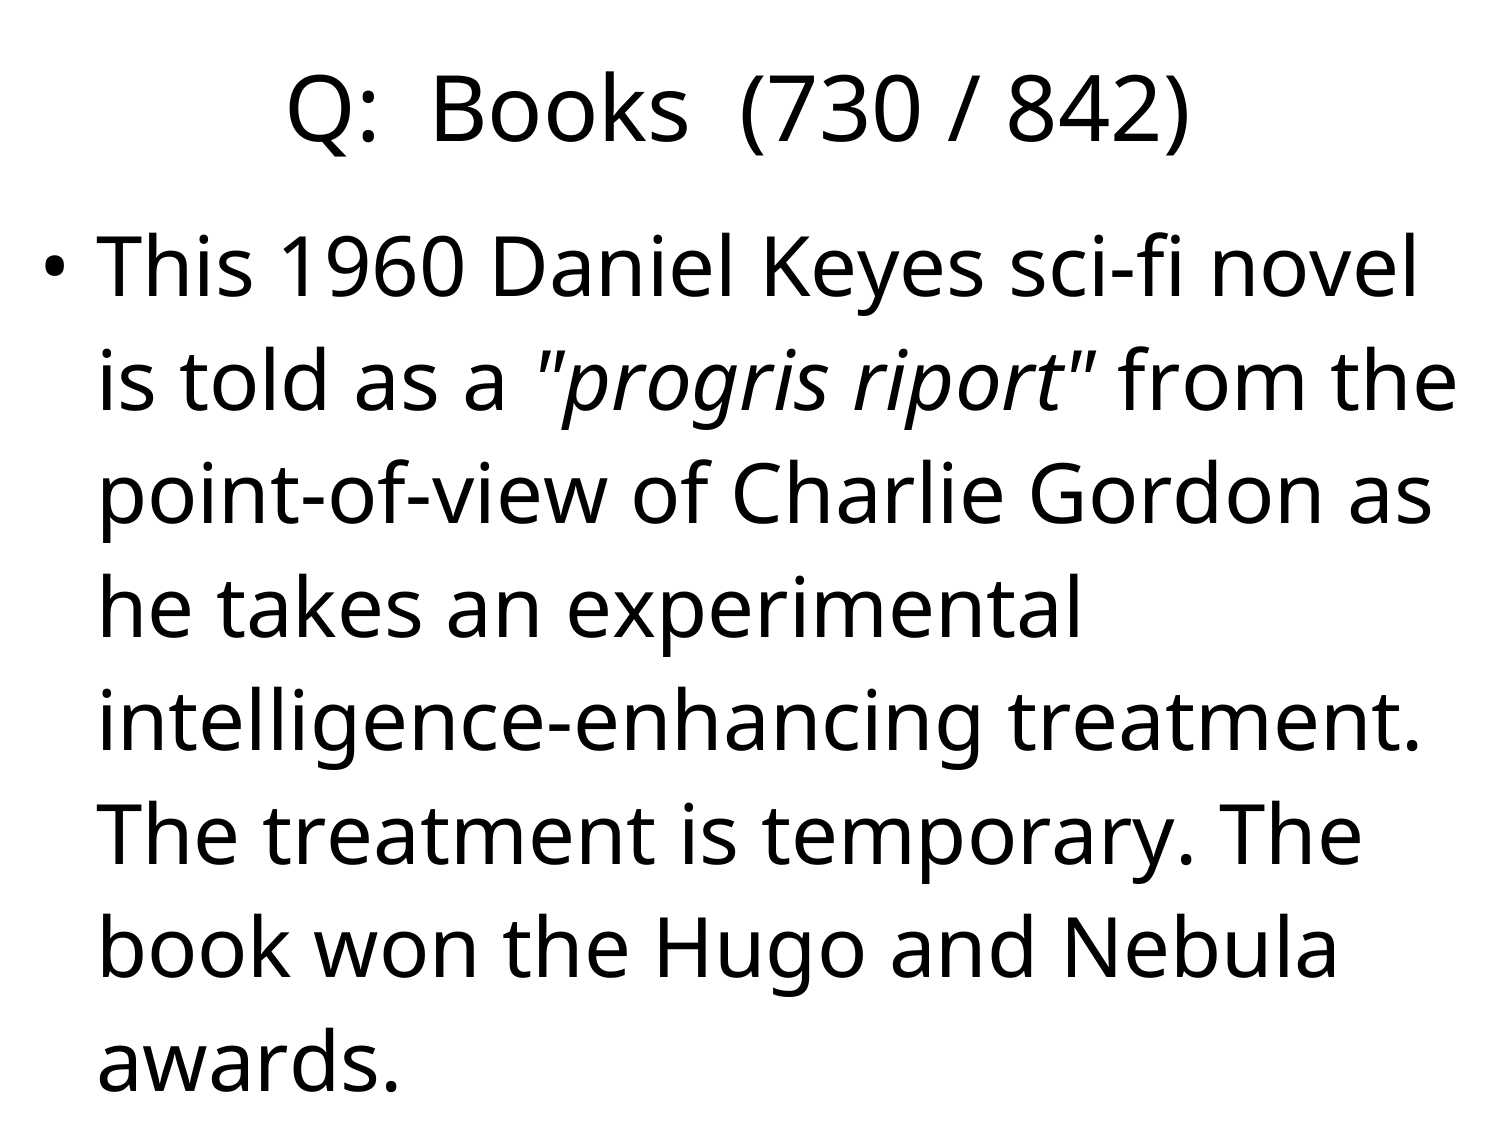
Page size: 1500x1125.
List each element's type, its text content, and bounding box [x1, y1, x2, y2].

list This 1960 Daniel Keyes sci-fi novel is told as a "progris riport" from the point-of-view of Charlie Gordon as he takes an experimental intelligence-enhancing treatment. The treatment is temporary. The book won the Hugo and Nebula awards. [24, 200, 1476, 1101]
title Q: Books (730 / 842) [24, 12, 1476, 200]
